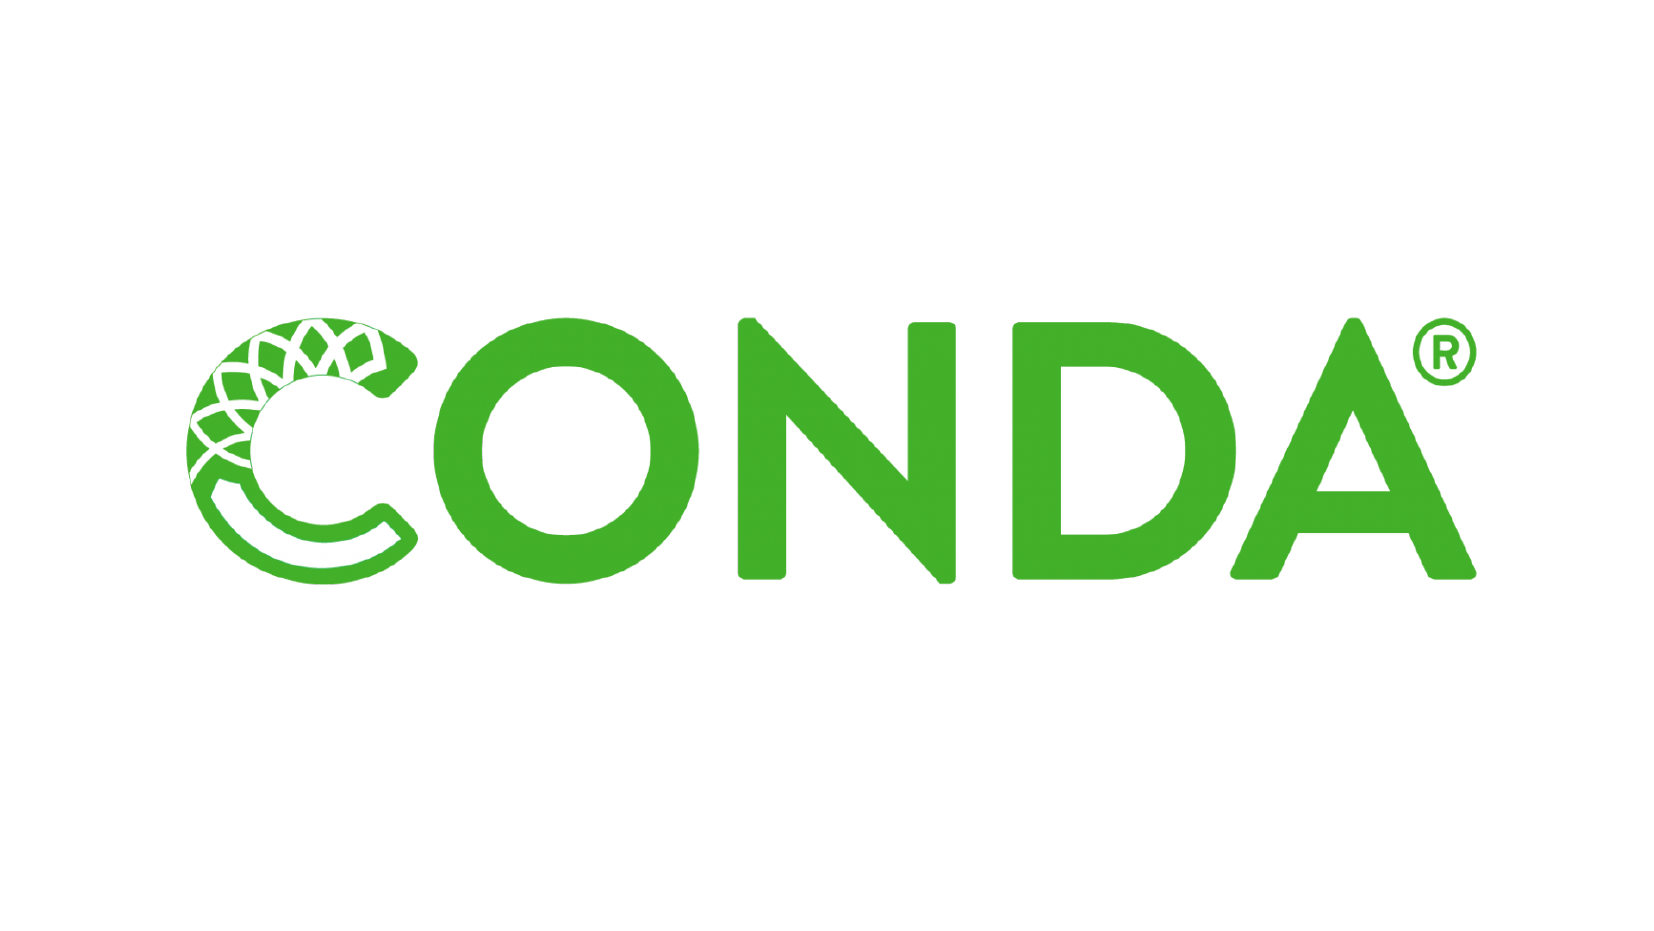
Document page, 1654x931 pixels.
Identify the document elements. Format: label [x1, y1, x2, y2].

picture [4, 118, 1654, 784]
